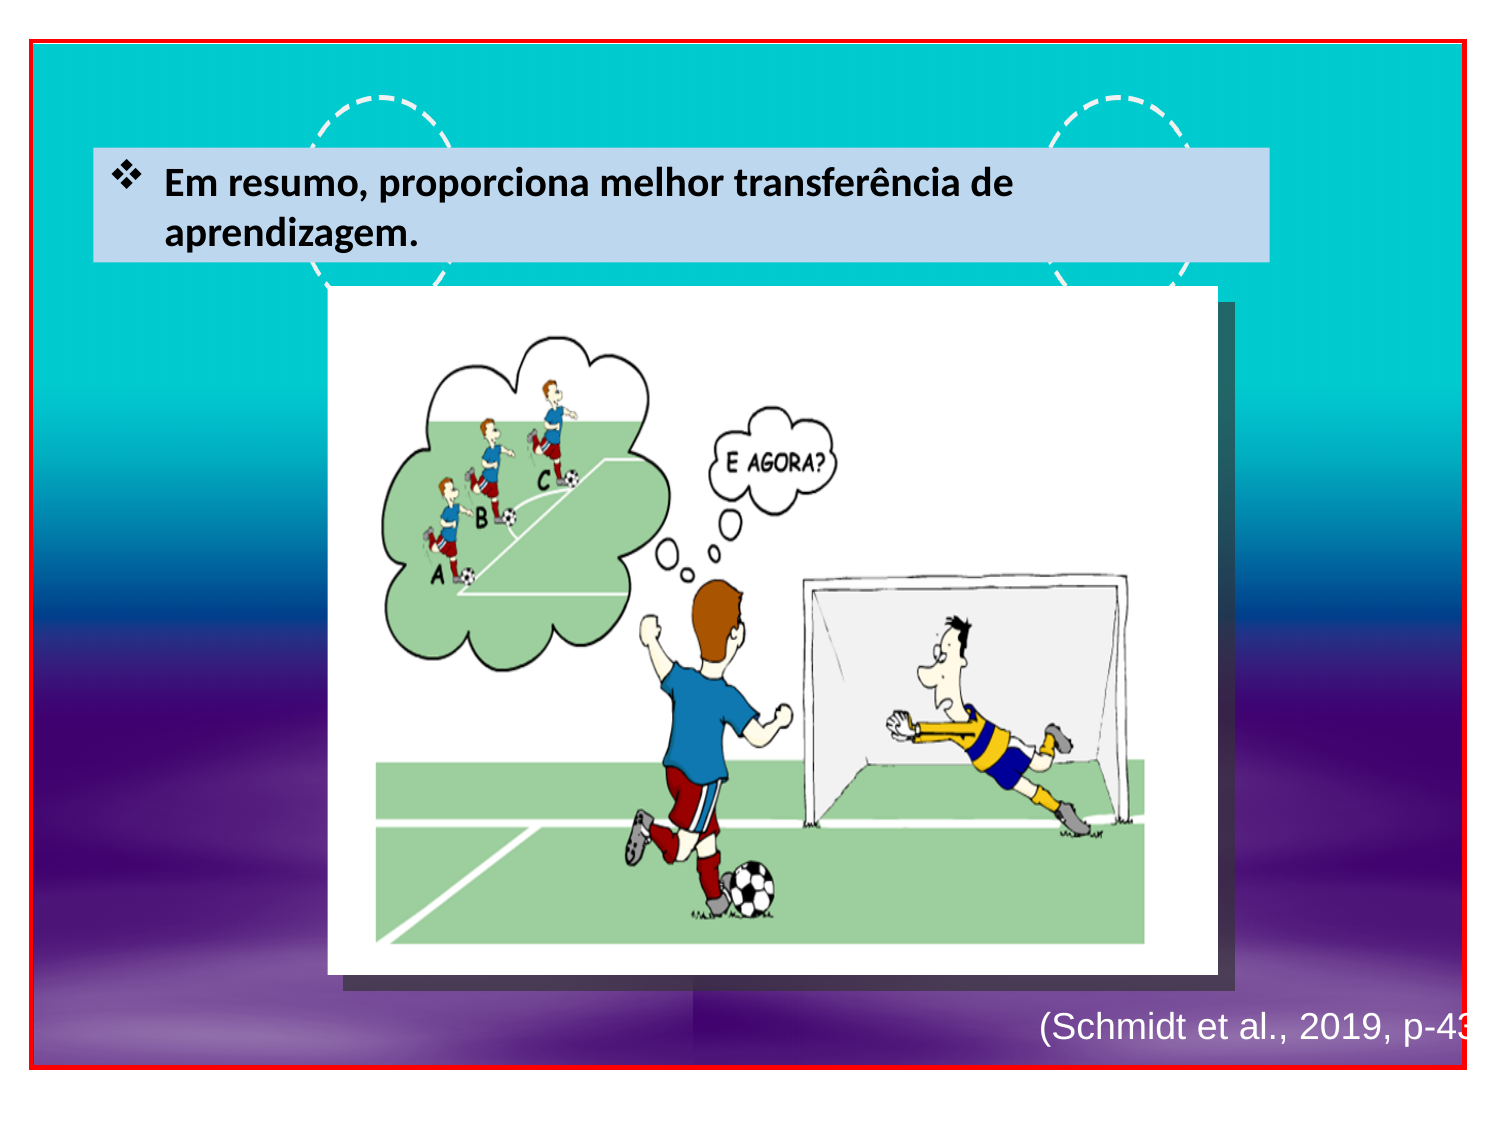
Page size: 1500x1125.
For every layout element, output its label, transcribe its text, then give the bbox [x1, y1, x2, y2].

picture [33, 44, 1462, 1065]
text_box (Schmidt et al., 2019, p-437-486) [1024, 998, 1500, 1055]
text_box Em resumo, proporciona melhor transferência de aprendizagem. [93, 147, 1270, 263]
